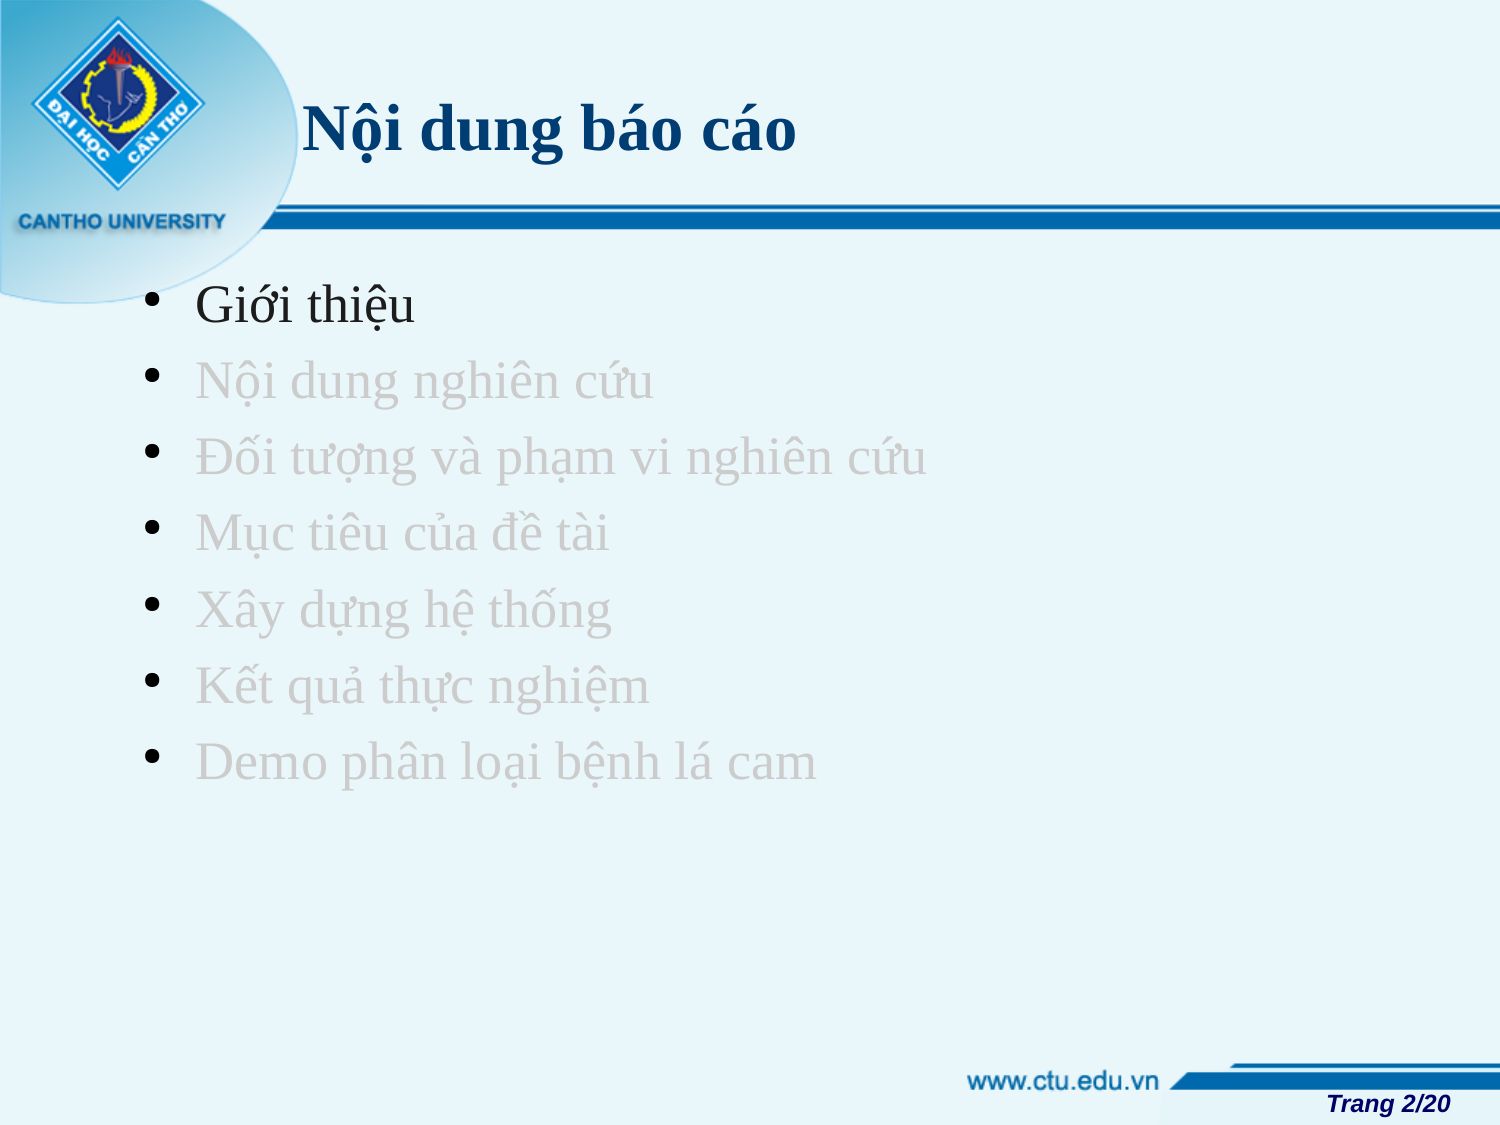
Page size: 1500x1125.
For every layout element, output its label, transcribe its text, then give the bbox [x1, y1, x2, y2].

list Giới thiệu Nội dung nghiên cứu Đối tượng và phạm vi nghiên cứu Mục tiêu của đề tài Xây dựng hệ thống Kết quả thực nghiệm Demo phân loại bệnh lá cam [125, 267, 1450, 1050]
picture [0, 0, 1500, 1125]
text_box Trang 2/20 [1311, 1080, 1497, 1125]
title Nội dung báo cáo [287, 46, 1450, 202]
